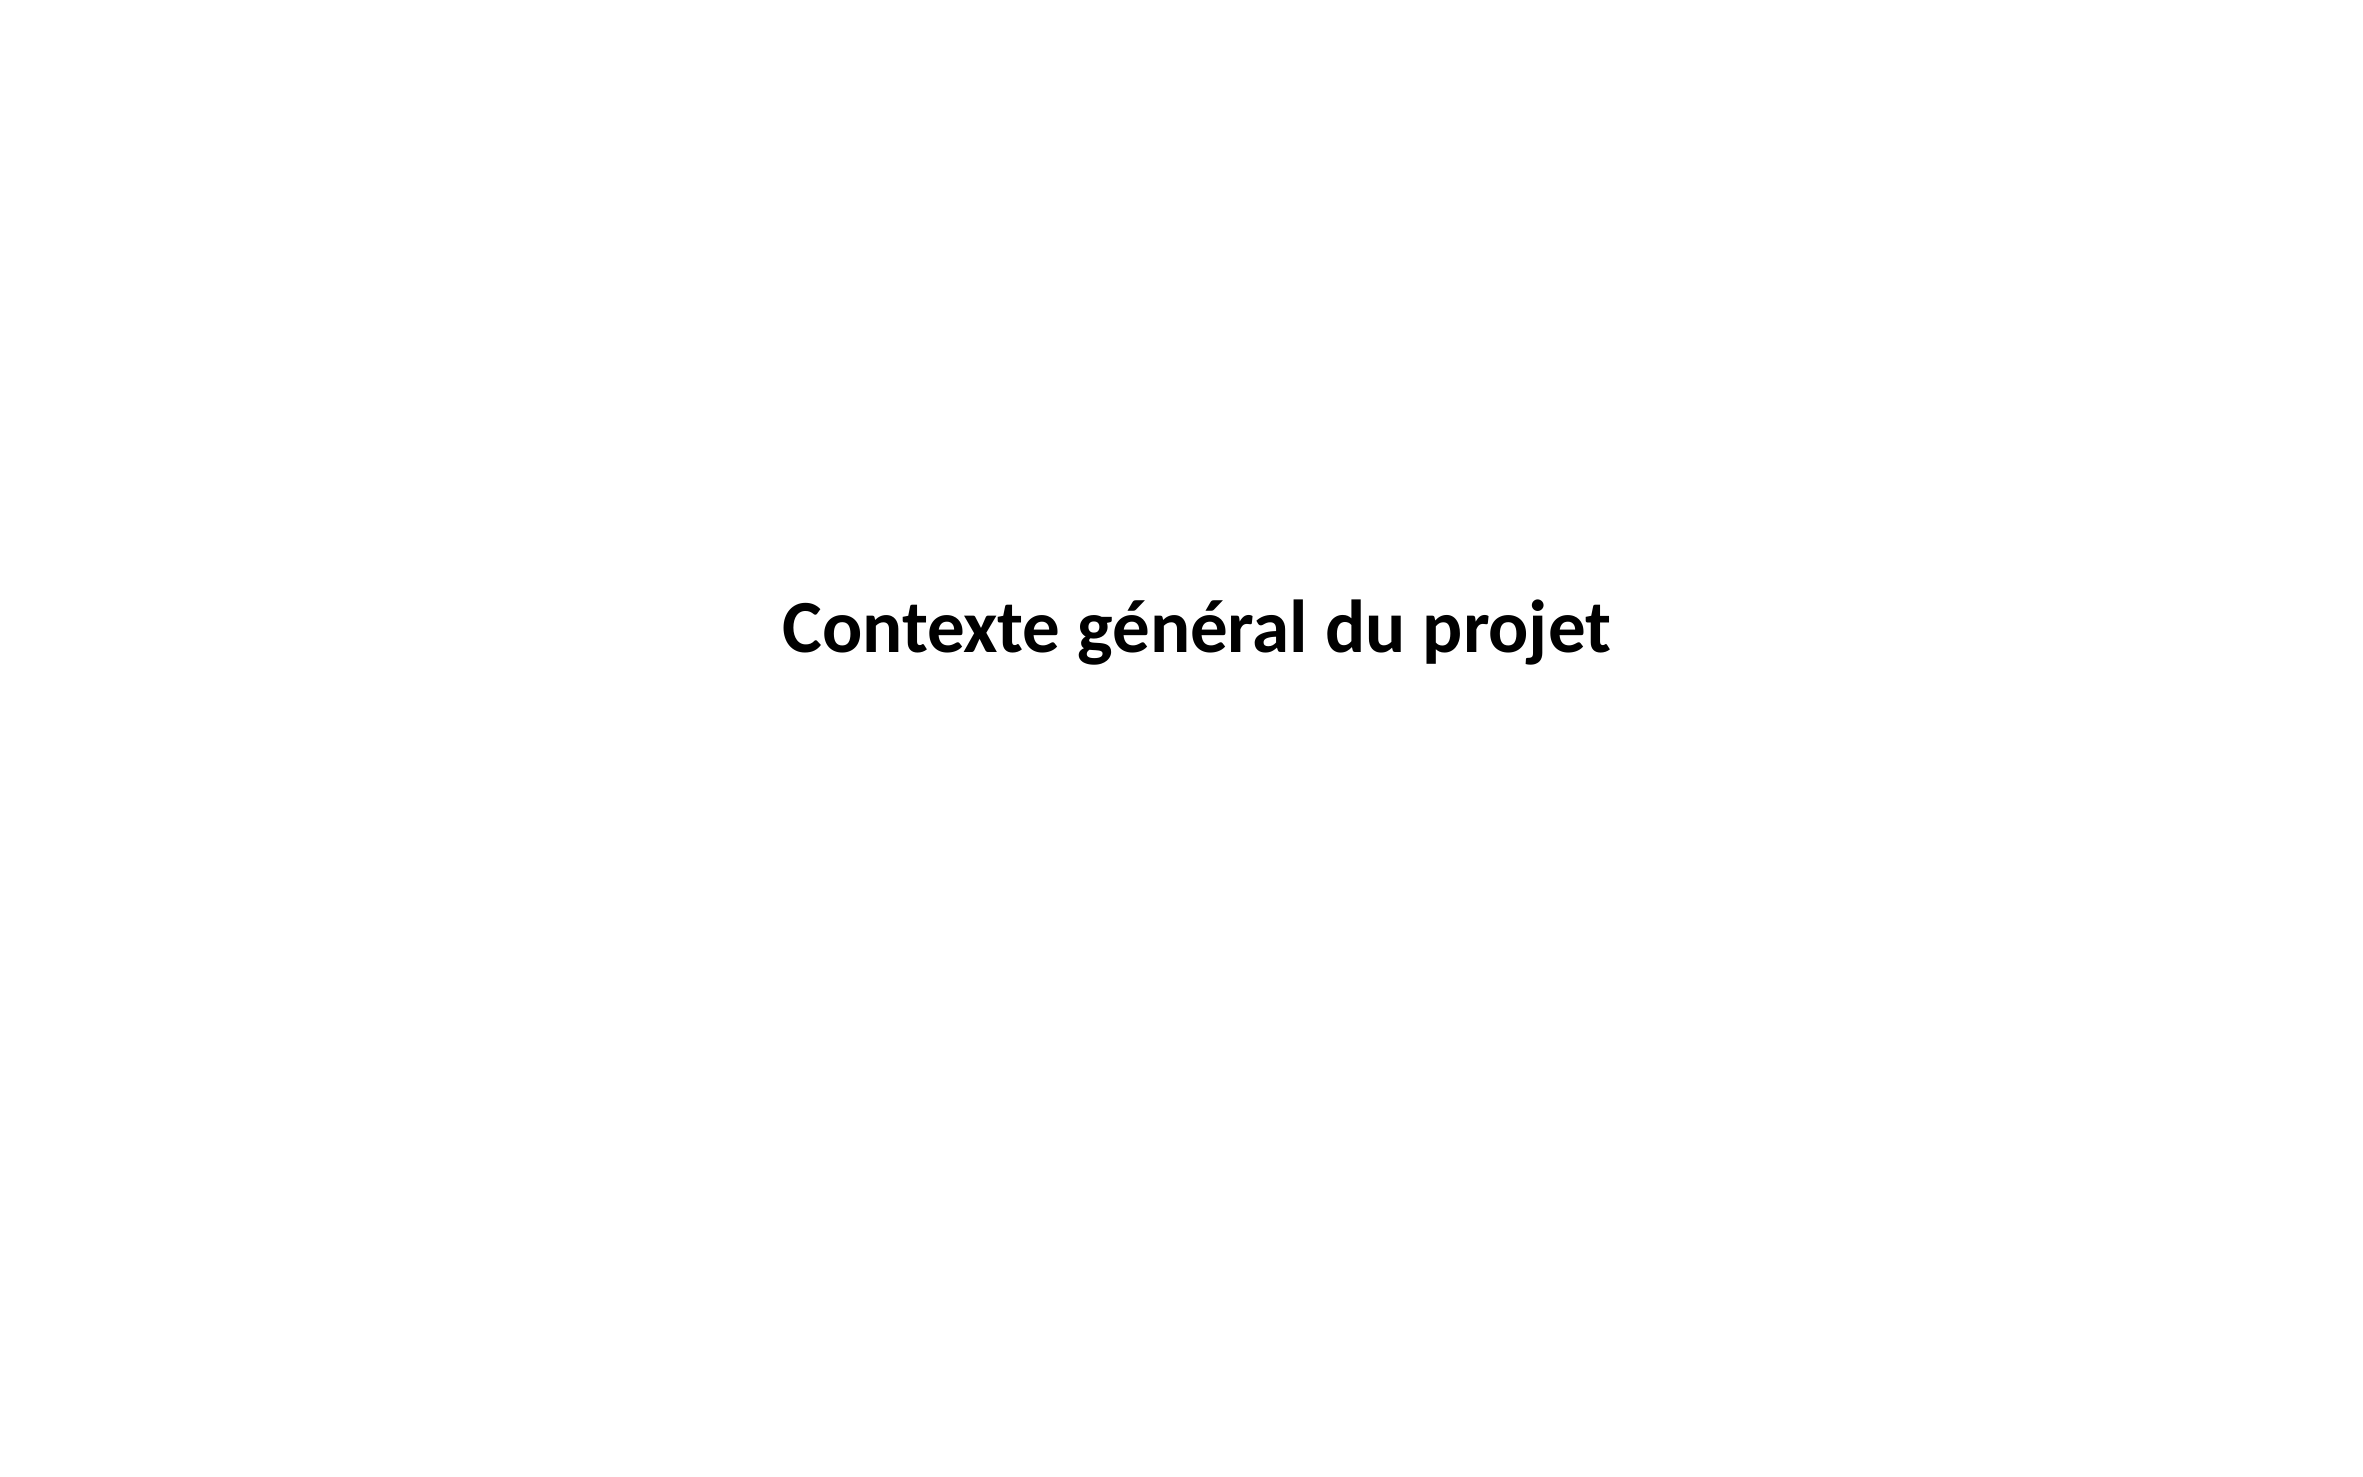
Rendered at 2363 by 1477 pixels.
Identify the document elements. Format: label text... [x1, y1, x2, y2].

text_box Contexte général du projet [767, 525, 1642, 676]
